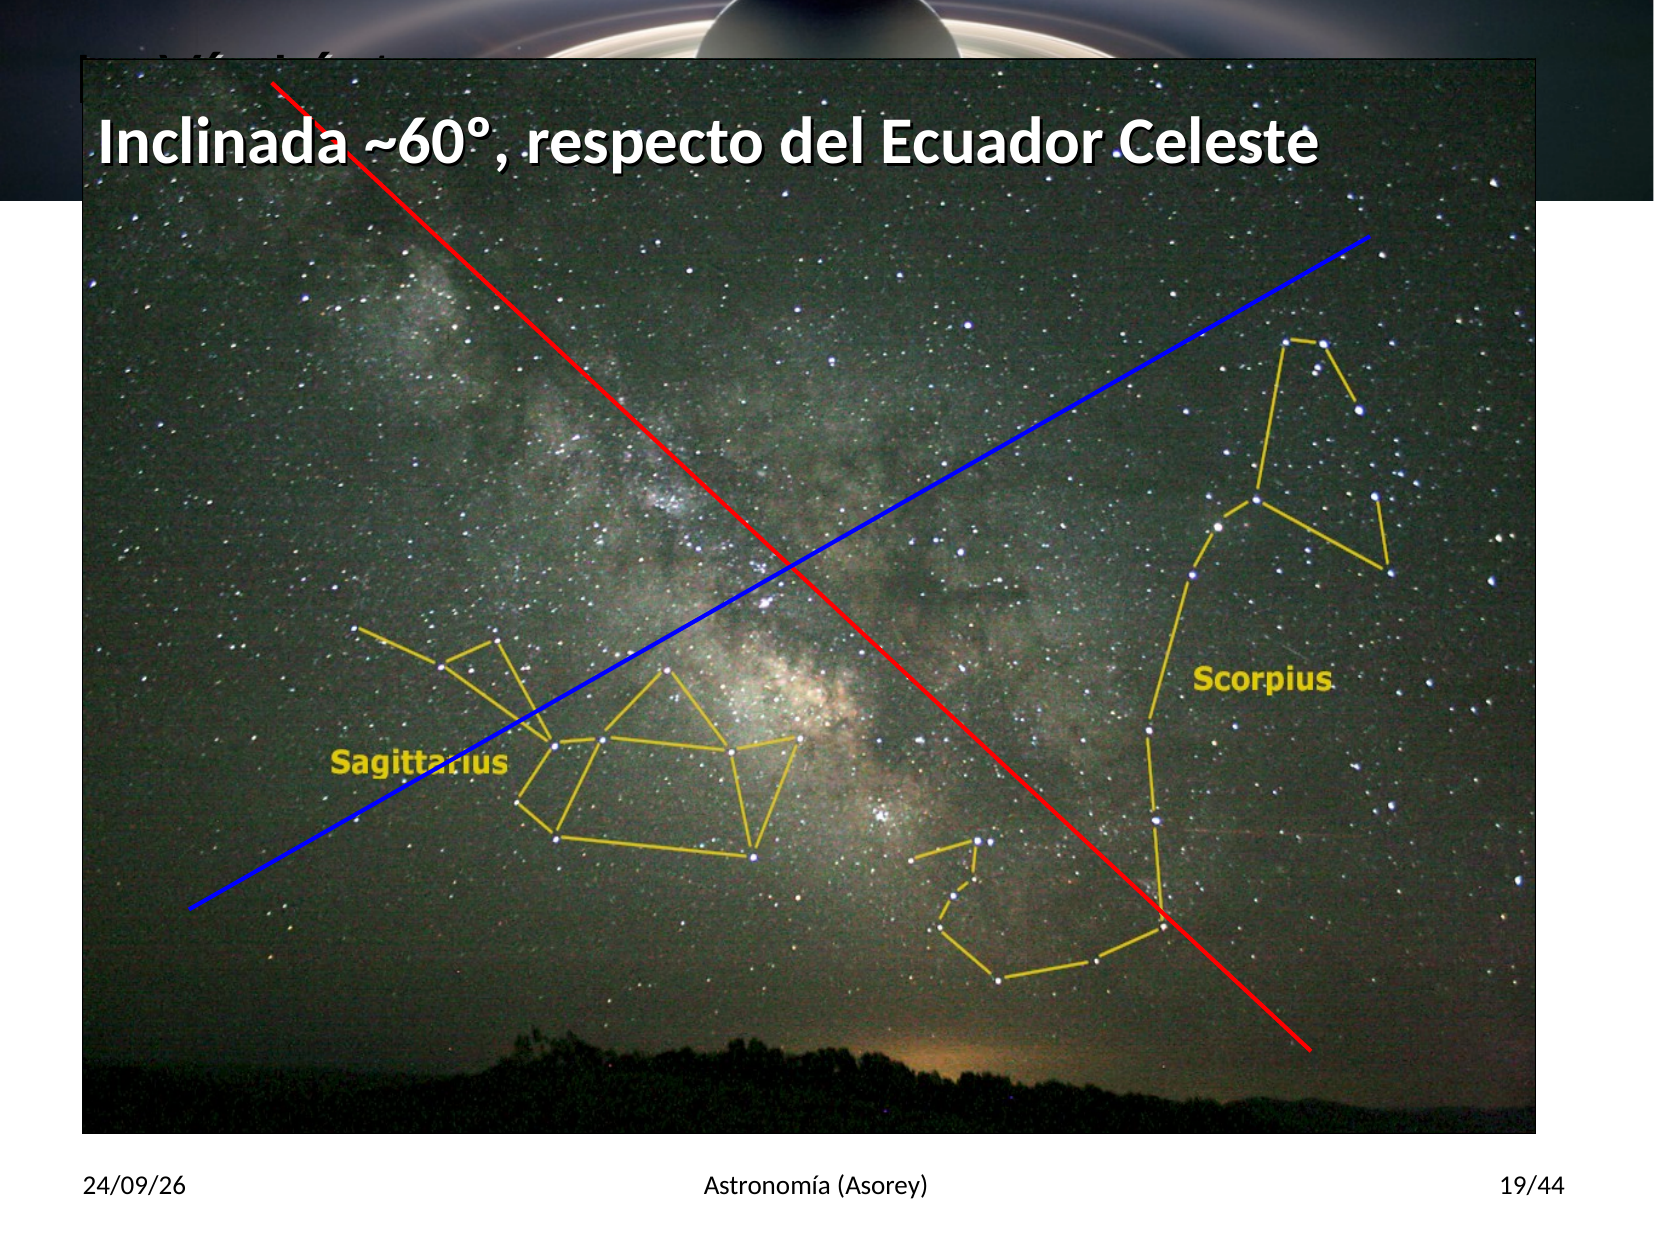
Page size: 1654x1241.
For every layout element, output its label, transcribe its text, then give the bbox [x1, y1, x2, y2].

picture [0, 0, 1654, 1134]
title La Vía Láctea [75, 19, 1564, 151]
text_box Inclinada ~60º, respecto del Ecuador Celeste [82, 106, 1532, 196]
